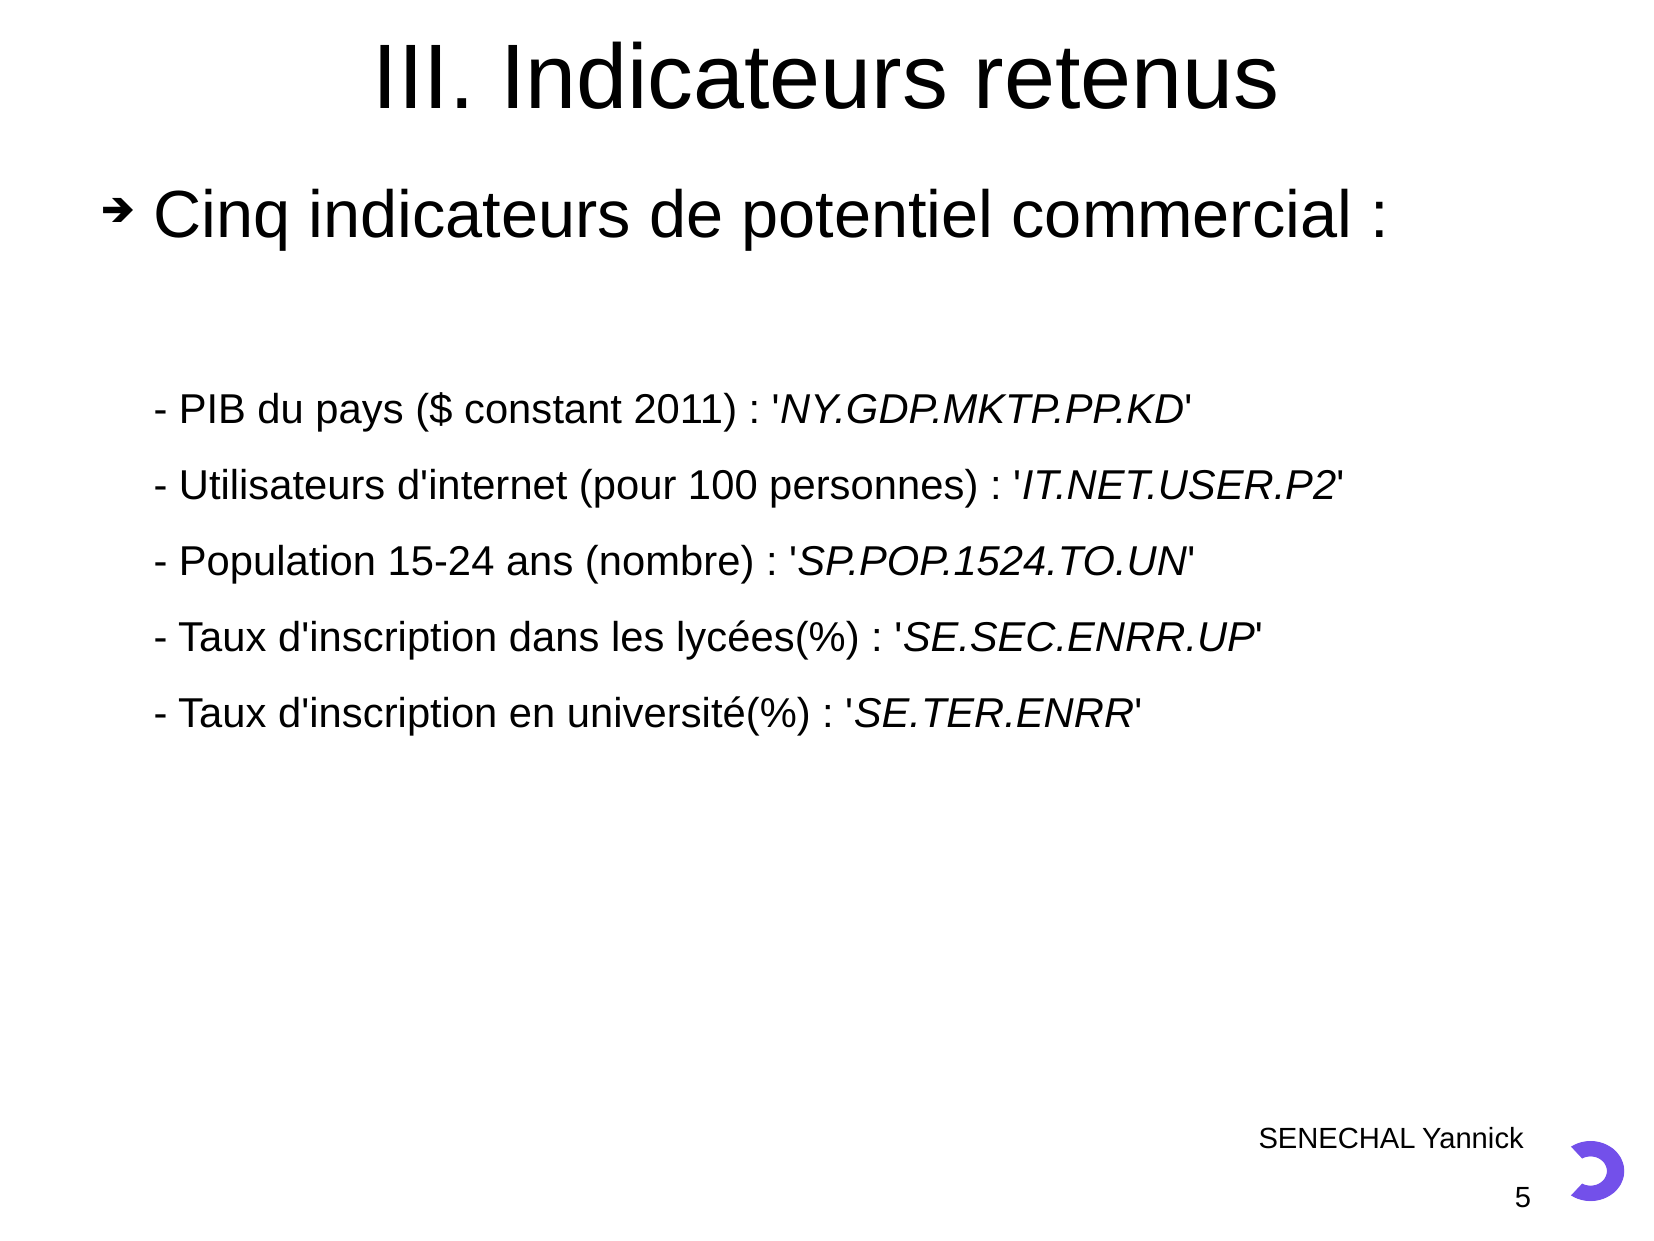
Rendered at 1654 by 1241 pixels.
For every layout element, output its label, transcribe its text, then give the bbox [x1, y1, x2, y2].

list Cinq indicateurs de potentiel commercial : - PIB du pays ($ constant 2011) : 'NY.GDP.MKTP.PP.KD' - Utilisateurs d'internet (pour 100 personnes) : 'IT.NET.USER.P2' - Population 15-24 ans (nombre) : 'SP.POP.1524.TO.UN' - Taux d'inscription dans les lycées(%) : 'SE.SEC.ENRR.UP' - Taux d'inscription en université(%) : 'SE.TER.ENRR' [82, 177, 1571, 996]
title III. Indicateurs retenus [82, 23, 1571, 130]
picture [1539, 1125, 1642, 1217]
